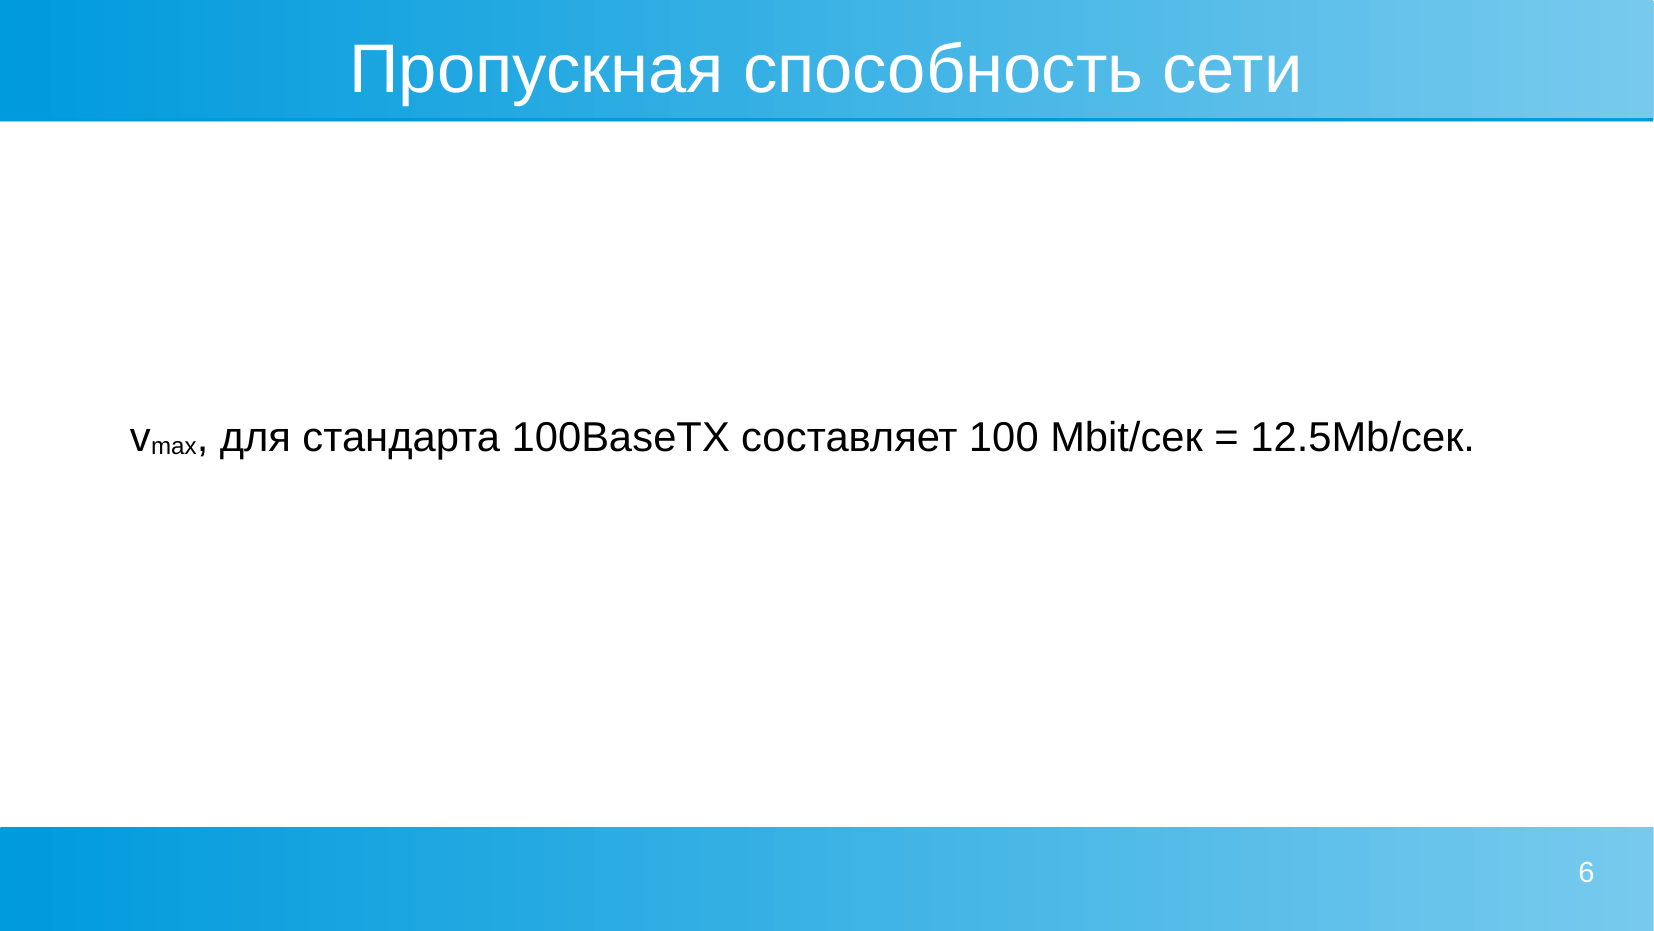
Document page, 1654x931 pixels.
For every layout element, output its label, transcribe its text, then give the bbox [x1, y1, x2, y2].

list vmax, для стандарта 100BaseTX составляет 100 Mbit/сек = 12.5Mb/сек. [59, 413, 1595, 473]
title Пропускная способность сети [59, 29, 1595, 108]
